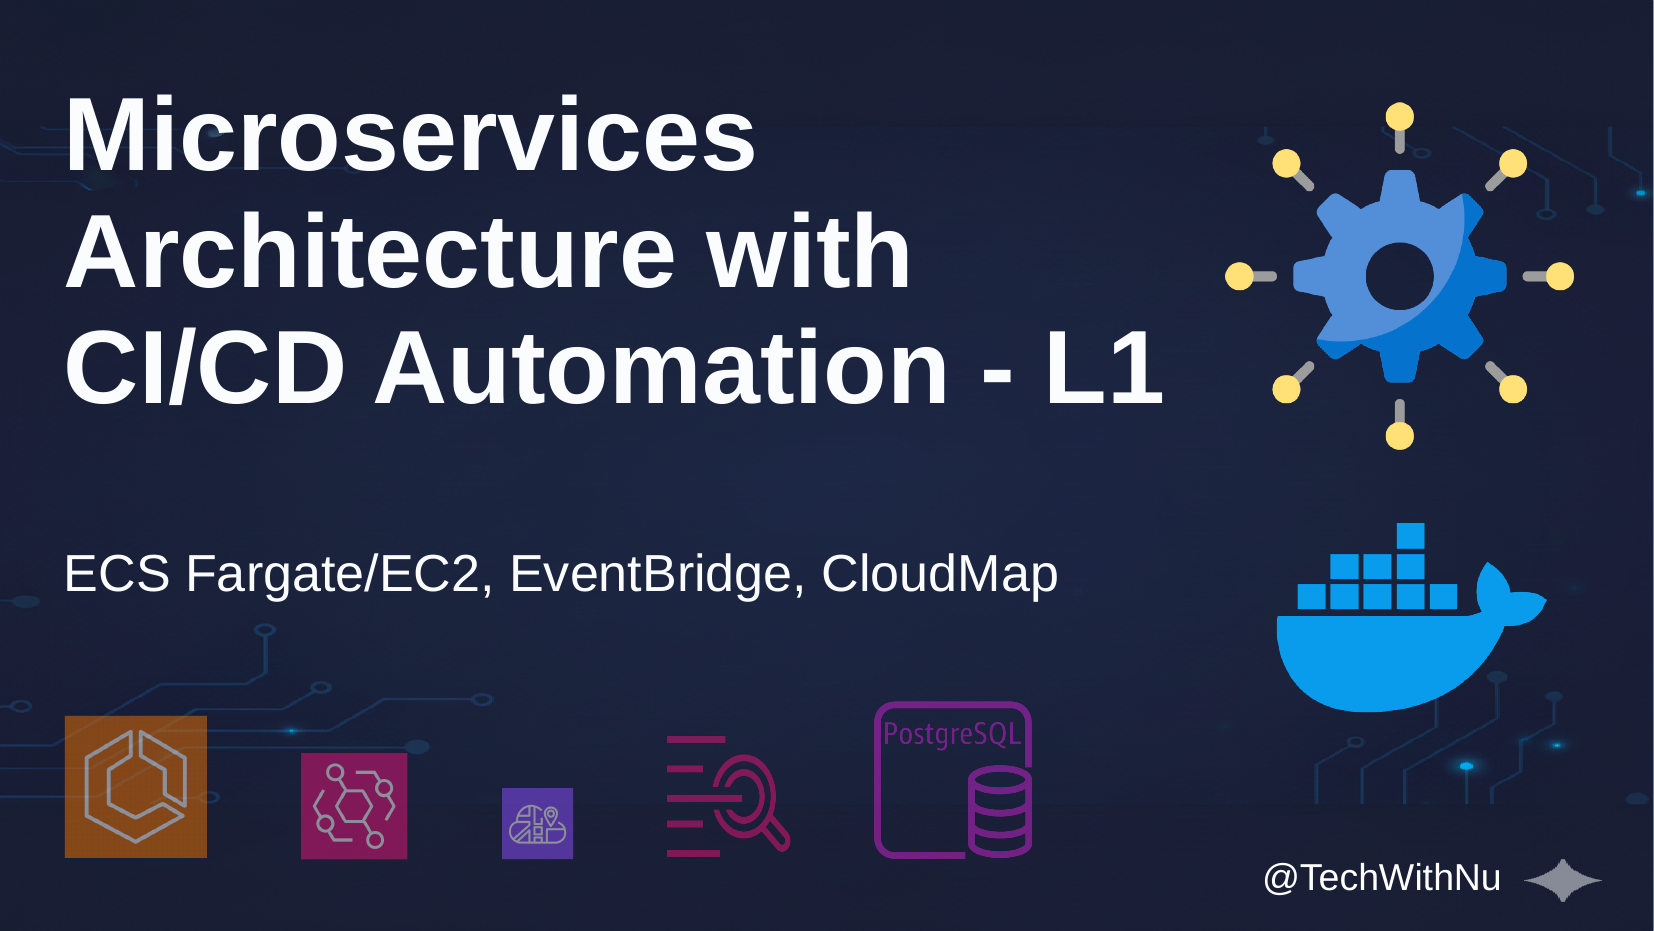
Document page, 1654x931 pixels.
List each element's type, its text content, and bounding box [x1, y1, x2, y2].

text_box Microservices Architecture with CI/CD Automation - L1 ECS Fargate/EC2, EventBridge, CloudMap [49, 69, 1226, 693]
text_box @TechWithNu [1247, 848, 1548, 906]
picture [0, 0, 1654, 931]
